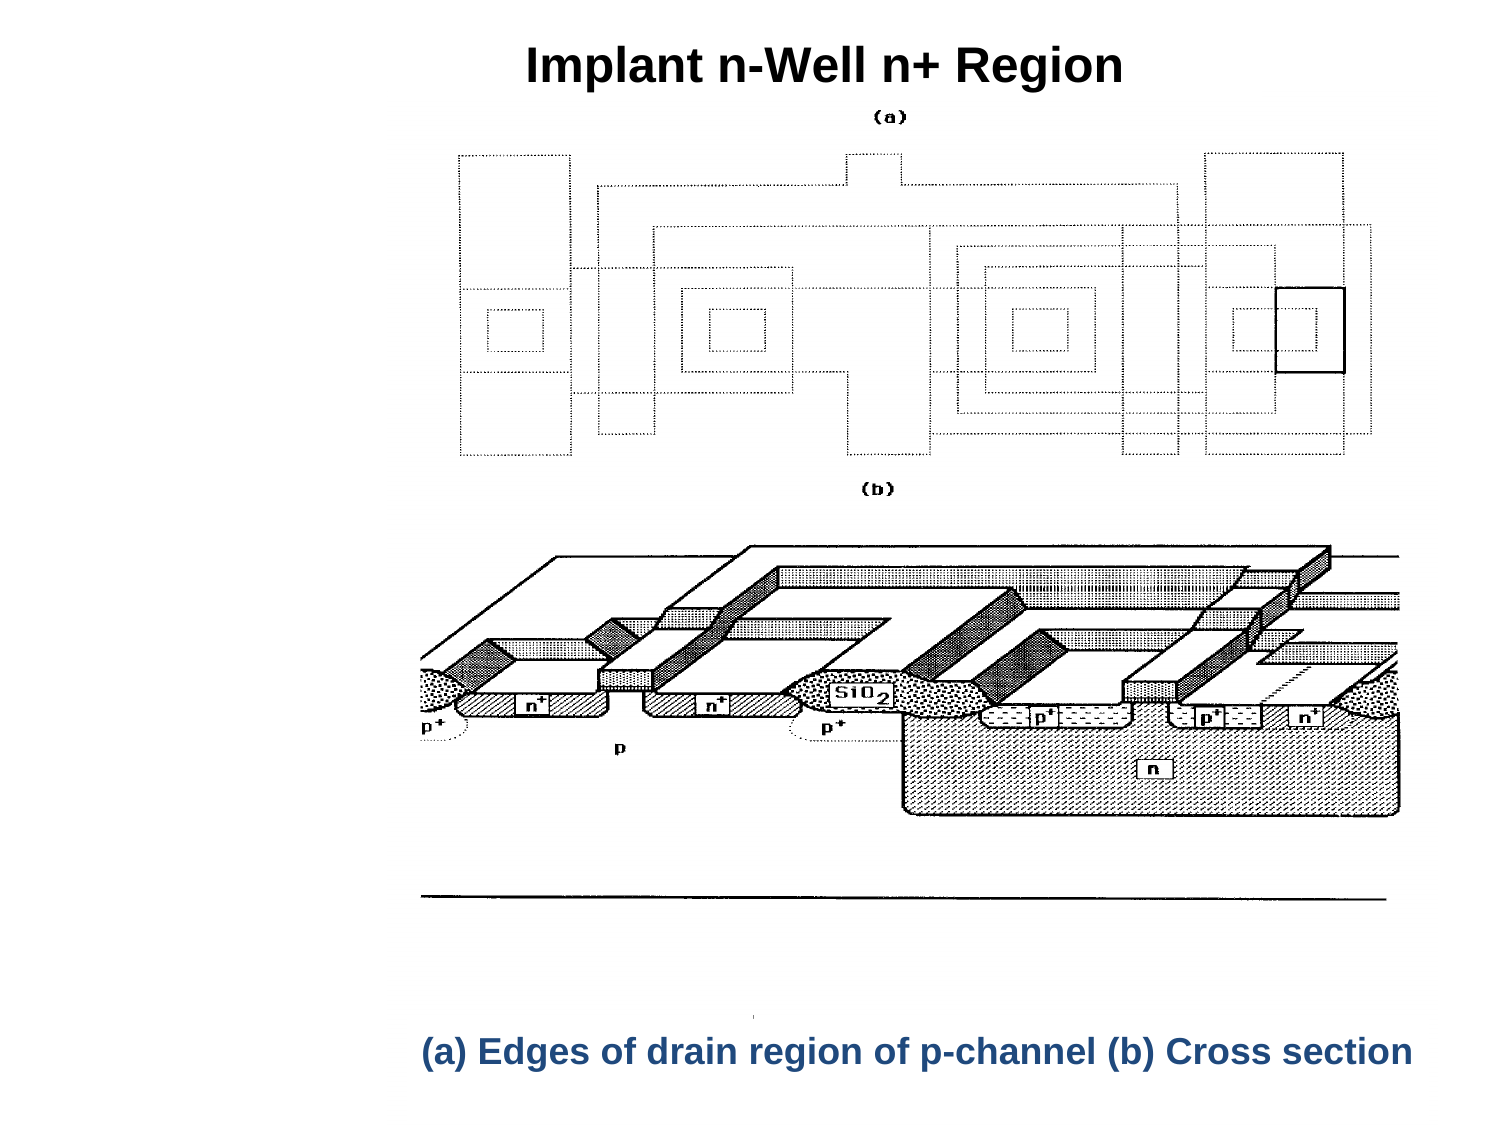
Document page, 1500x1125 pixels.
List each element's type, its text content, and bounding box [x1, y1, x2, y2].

text_box Edges of drain region of p-channel (b) Cross section [406, 1018, 1430, 1125]
text_box Implant n-Well n+ Region [387, 24, 1263, 101]
picture [387, 87, 1438, 1125]
